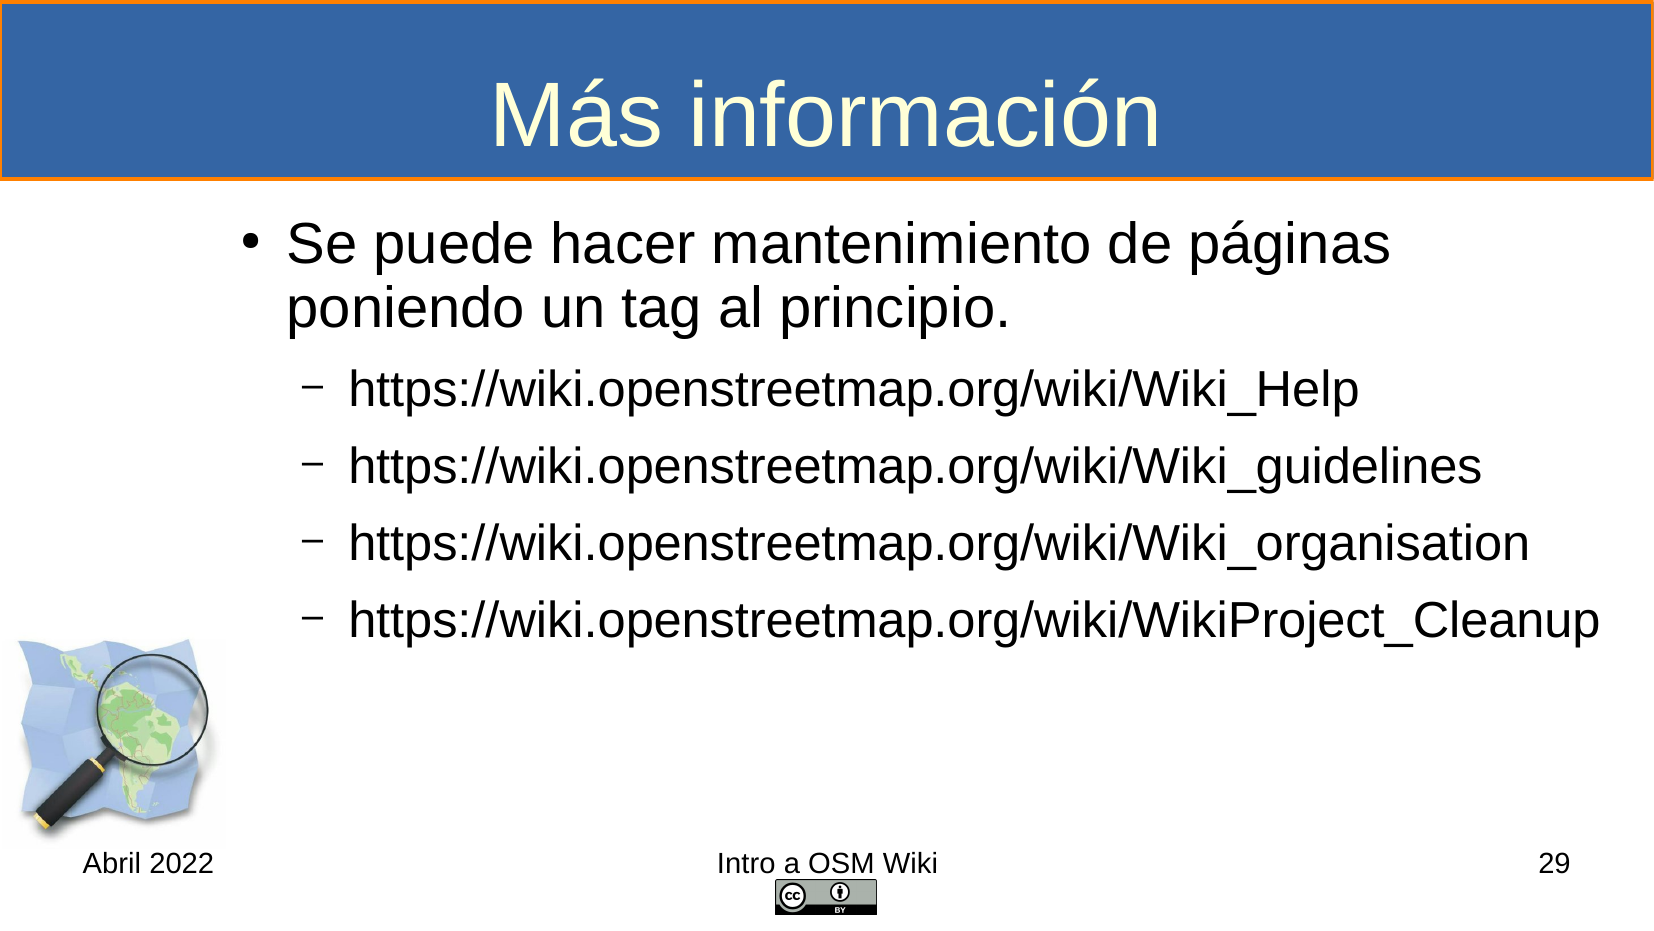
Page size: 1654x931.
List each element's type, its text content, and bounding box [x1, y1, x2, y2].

picture [0, 623, 226, 849]
list Se puede hacer mantenimiento de páginas poniendo un tag al principio. https://wiki.openstreetmap.org/wiki/Wiki_Help https://wiki.openstreetmap.org/wiki/Wiki_guidelines https://wiki.openstreetmap.org/wiki/Wiki_organisation https://wiki.openstreetmap.org/wiki/WikiProject_Cleanup [225, 210, 1609, 751]
picture [775, 879, 877, 915]
title Más información [82, 37, 1571, 193]
